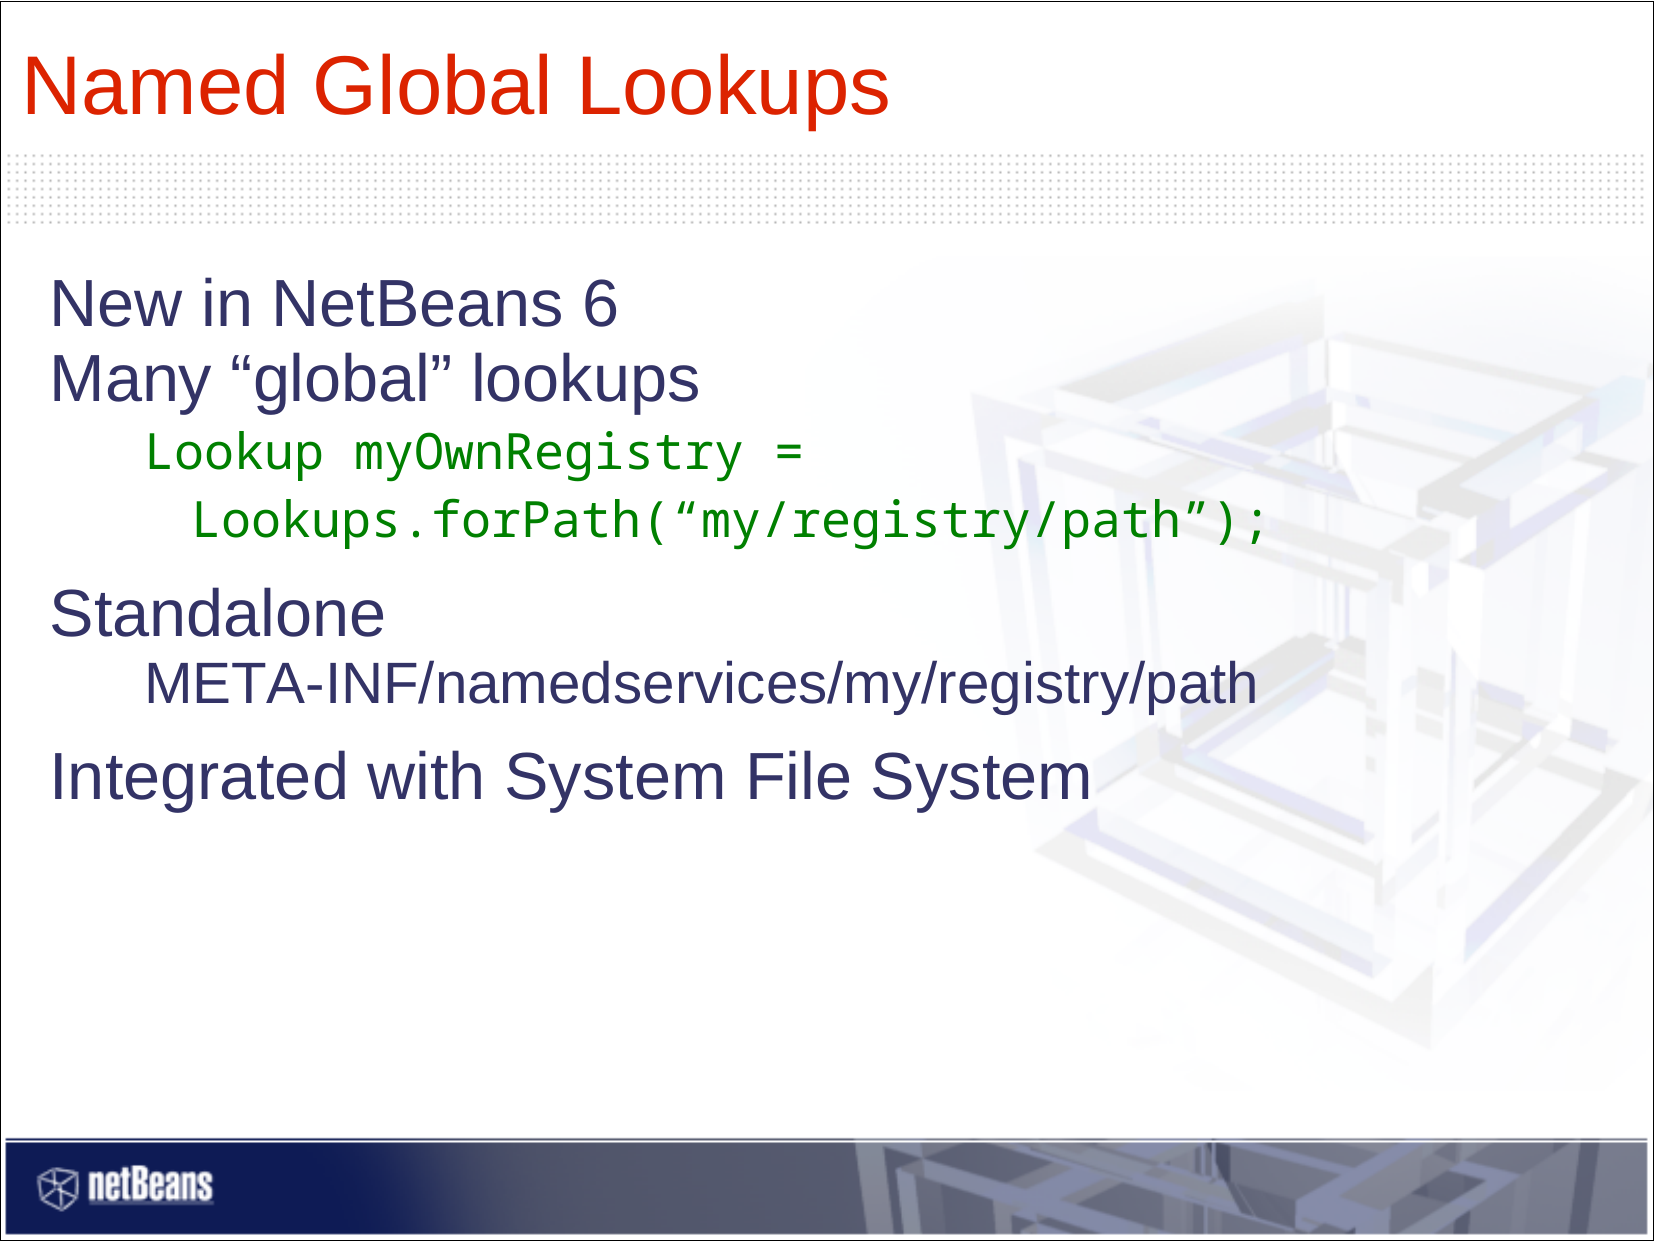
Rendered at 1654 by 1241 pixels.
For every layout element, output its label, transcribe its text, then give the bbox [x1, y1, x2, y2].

picture [1, 2, 1653, 1240]
title Named Global Lookups [21, 0, 1648, 190]
list New in NetBeans 6 Many “global” lookups Lookup myOwnRegistry = Lookups.forPath(“my/registry/path”); Standalone META-INF/namedservices/my/registry/path Integrated with System File System [49, 266, 1654, 1120]
